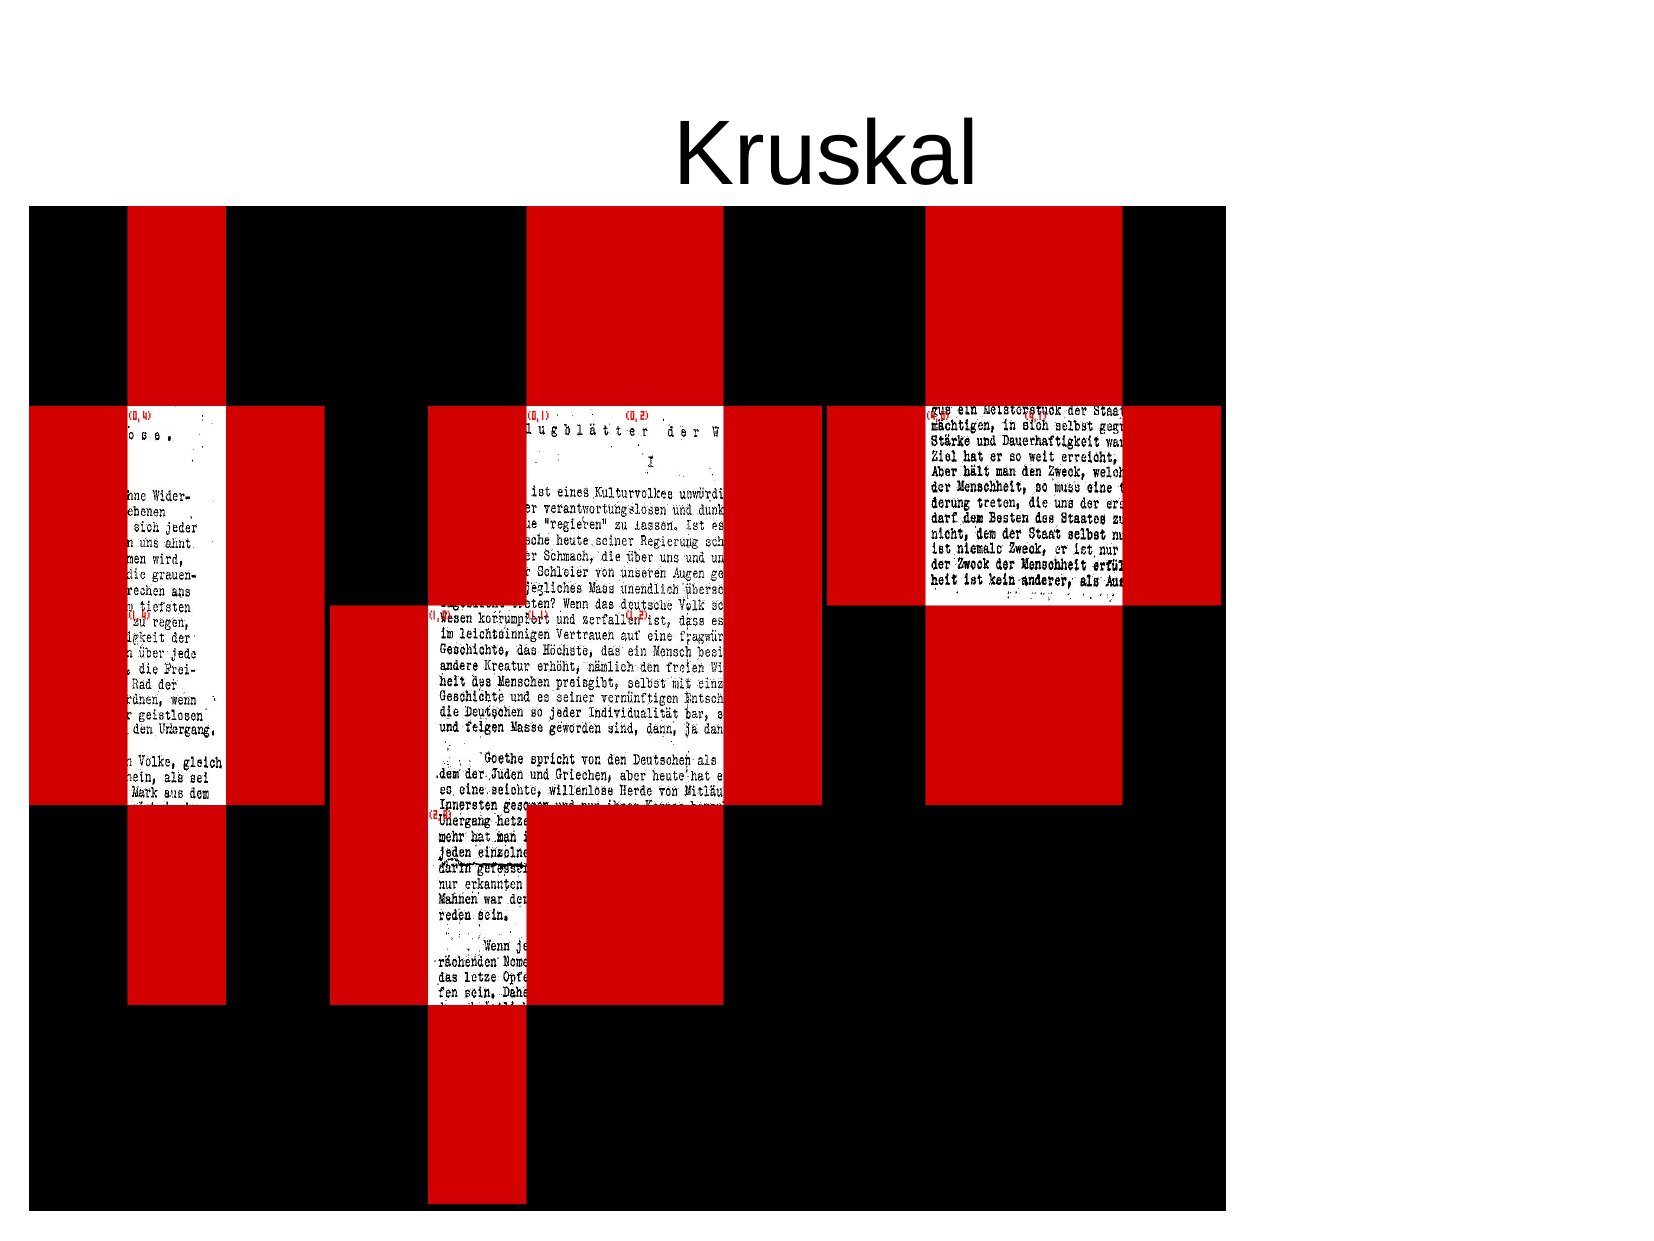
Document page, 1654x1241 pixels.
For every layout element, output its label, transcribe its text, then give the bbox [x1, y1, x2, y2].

title Kruskal [82, 49, 1571, 257]
picture [29, 206, 1226, 1211]
